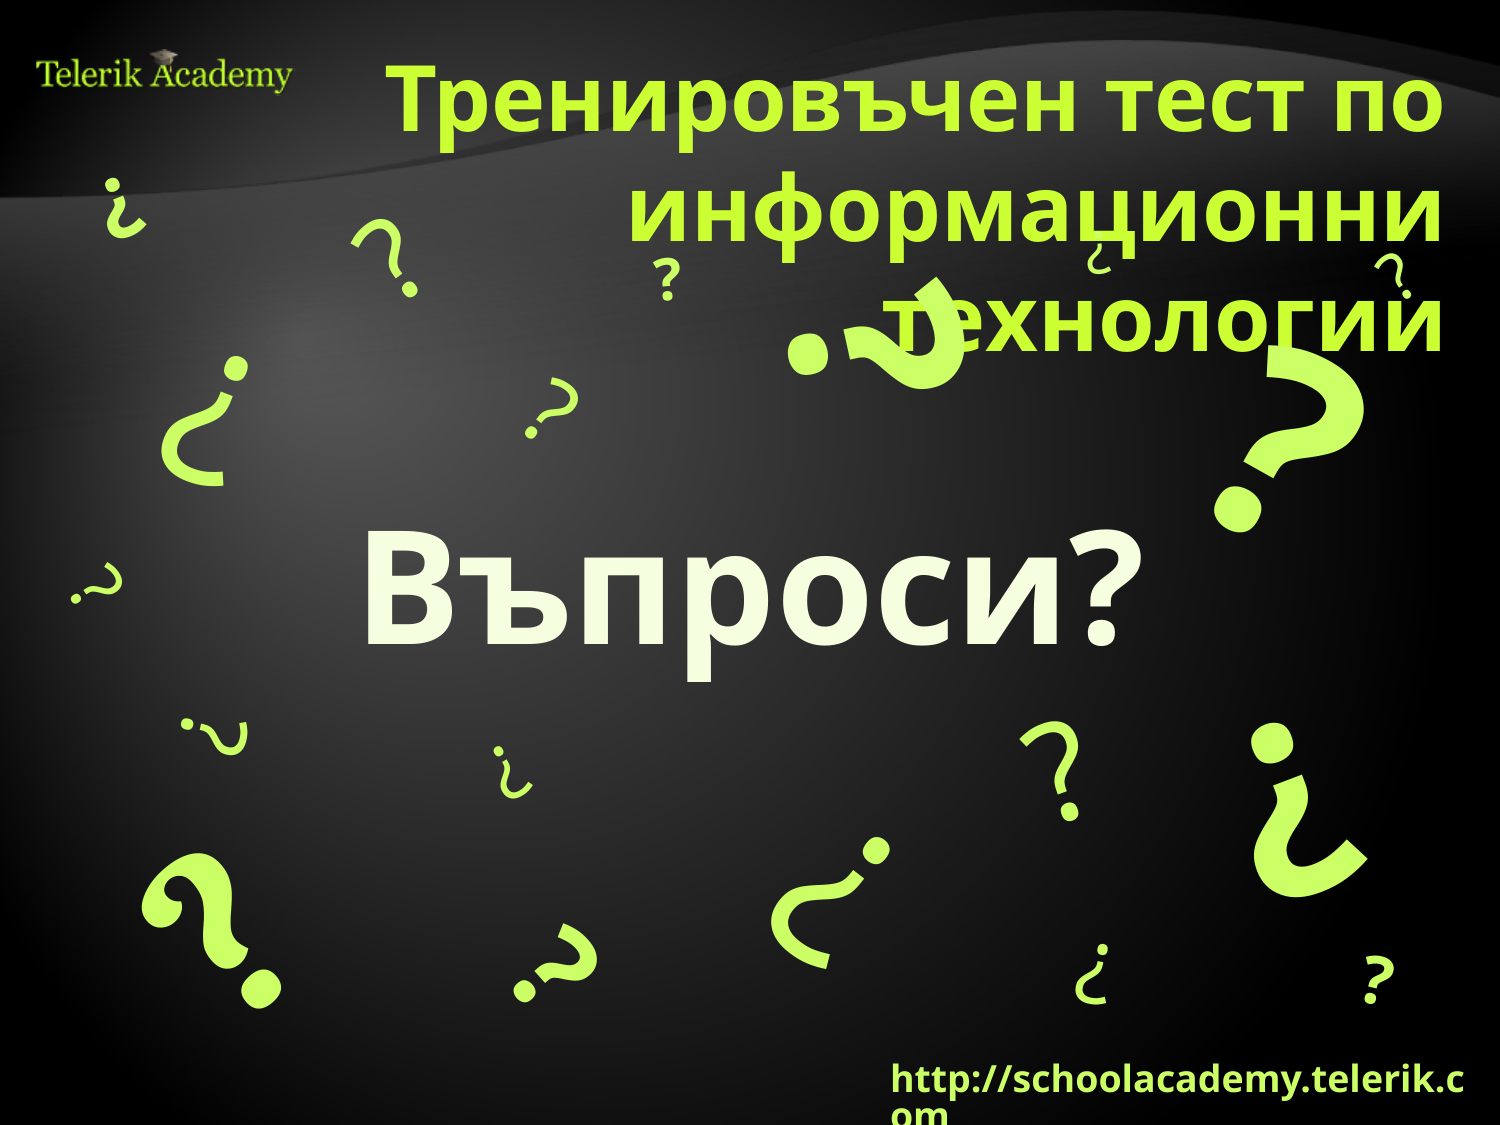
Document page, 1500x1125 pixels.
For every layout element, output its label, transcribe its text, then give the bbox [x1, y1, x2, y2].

text_box ? [467, 879, 650, 1057]
picture [922, 1113, 929, 1125]
text_box ? [1065, 211, 1129, 300]
picture [934, 1113, 941, 1125]
text_box ? [712, 771, 952, 1038]
text_box ? [724, 243, 1050, 446]
text_box ? [487, 338, 626, 487]
text_box ? [1138, 253, 1439, 622]
text_box ? [1345, 210, 1460, 331]
text_box ? [37, 531, 163, 648]
text_box ? [1337, 924, 1416, 1031]
text_box http://schoolacademy.telerik.com [875, 1049, 1486, 1111]
text_box ? [112, 295, 300, 555]
text_box ? [72, 146, 175, 277]
title Тренировъчен тест по информационни технологии [300, 32, 1463, 171]
text_box ? [1170, 653, 1414, 988]
picture [909, 1111, 916, 1125]
picture [897, 1113, 906, 1125]
picture [0, 0, 1500, 1125]
text_box ? [91, 800, 366, 1086]
text_box ? [986, 668, 1125, 865]
text_box ? [1043, 913, 1138, 1041]
text_box ? [311, 172, 463, 341]
text_box ? [636, 232, 701, 322]
text_box ? [455, 715, 563, 838]
text_box ? [150, 687, 287, 775]
list Въпроси? [286, 480, 1213, 681]
